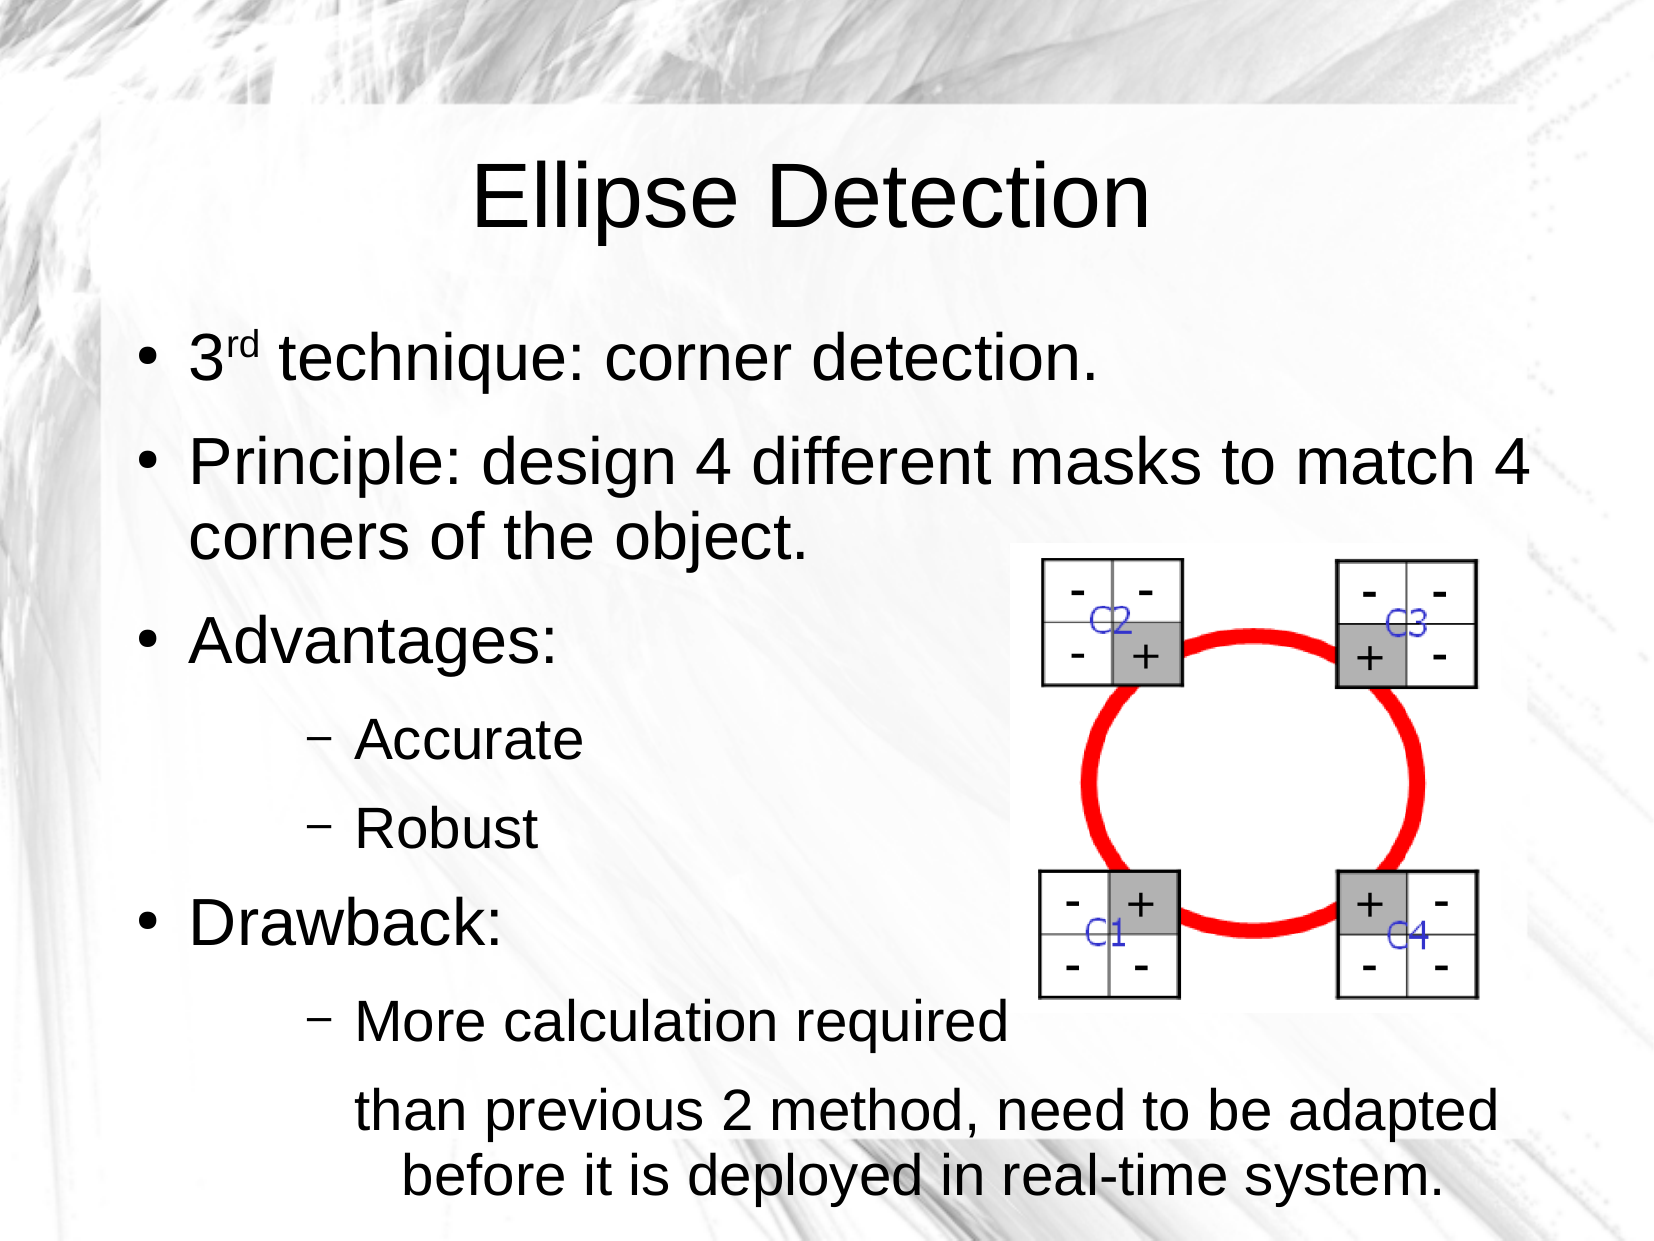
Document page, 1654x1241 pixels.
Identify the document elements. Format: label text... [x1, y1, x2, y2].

title Ellipse Detection [118, 112, 1506, 281]
list 3rd technique: corner detection. Principle: design 4 different masks to match 4 corners of the object. Advantages: Accurate Robust Drawback: More calculation required than previous 2 method, need to be adapted before it is deployed in real-time system. [118, 319, 1571, 1241]
picture [1010, 543, 1501, 1013]
picture [0, 0, 1654, 1241]
